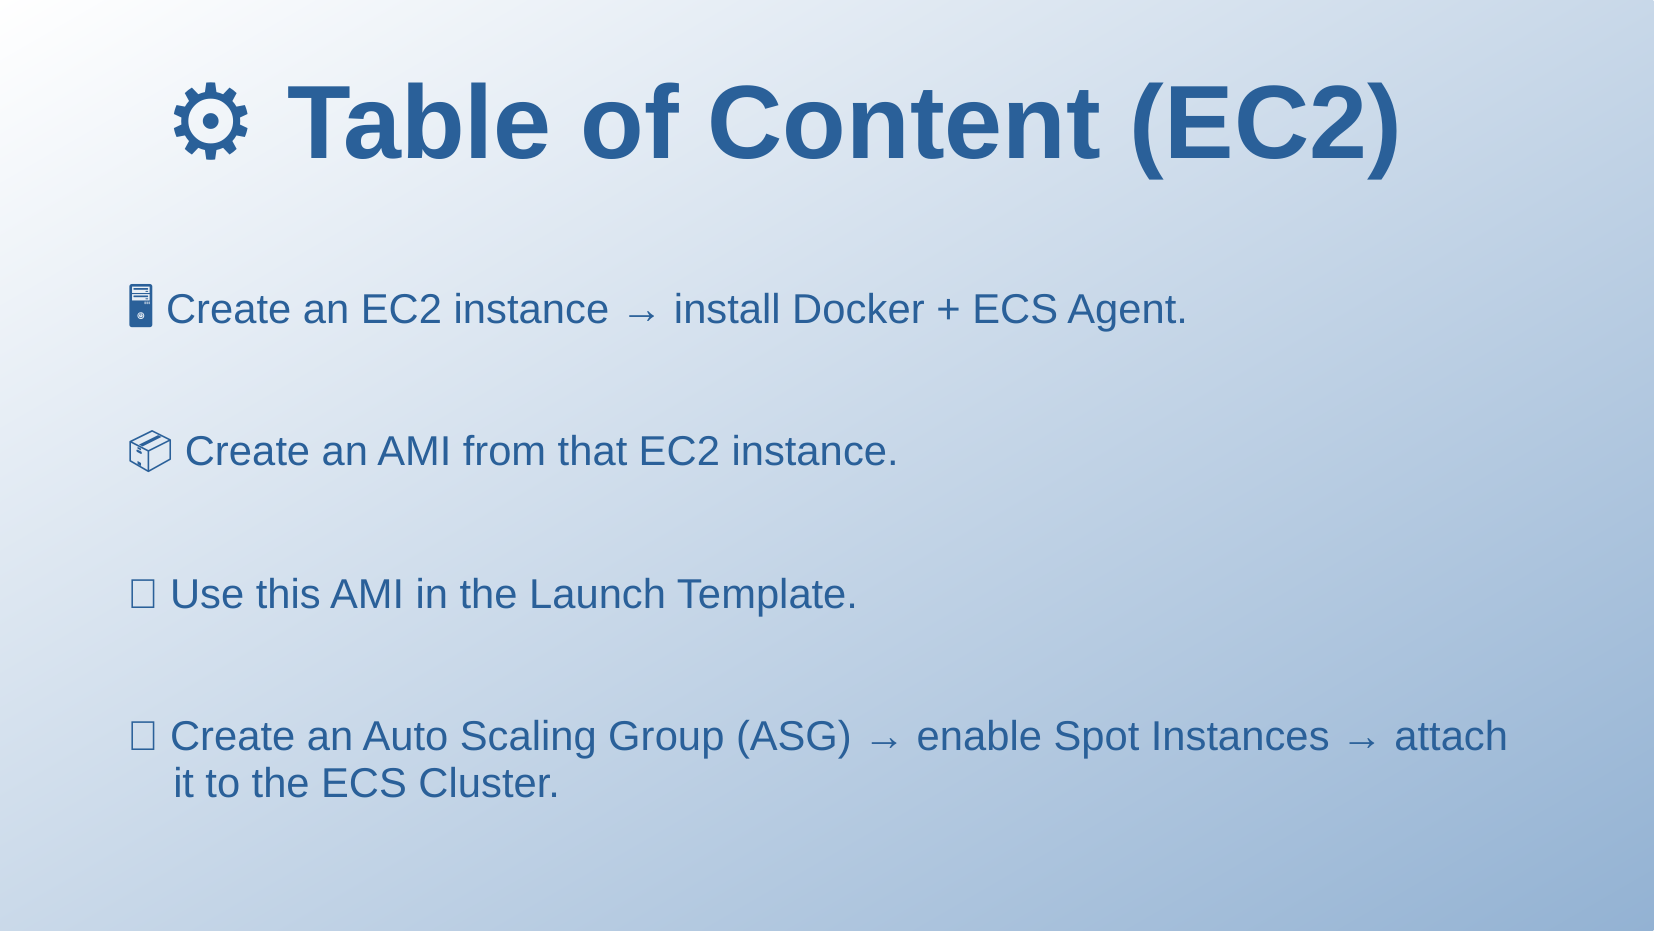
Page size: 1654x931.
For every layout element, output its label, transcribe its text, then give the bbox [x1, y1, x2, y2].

text_box 🖥️ Create an EC2 instance → install Docker + ECS Agent. 📦 Create an AMI from that EC2 instance. 📝 Use this AMI in the Launch Template. 🚀 Create an Auto Scaling Group (ASG) → enable Spot Instances → attach it to the ECS Cluster. [112, 278, 1575, 885]
text_box ⚙️ Table of Content (EC2) [149, 57, 1613, 197]
